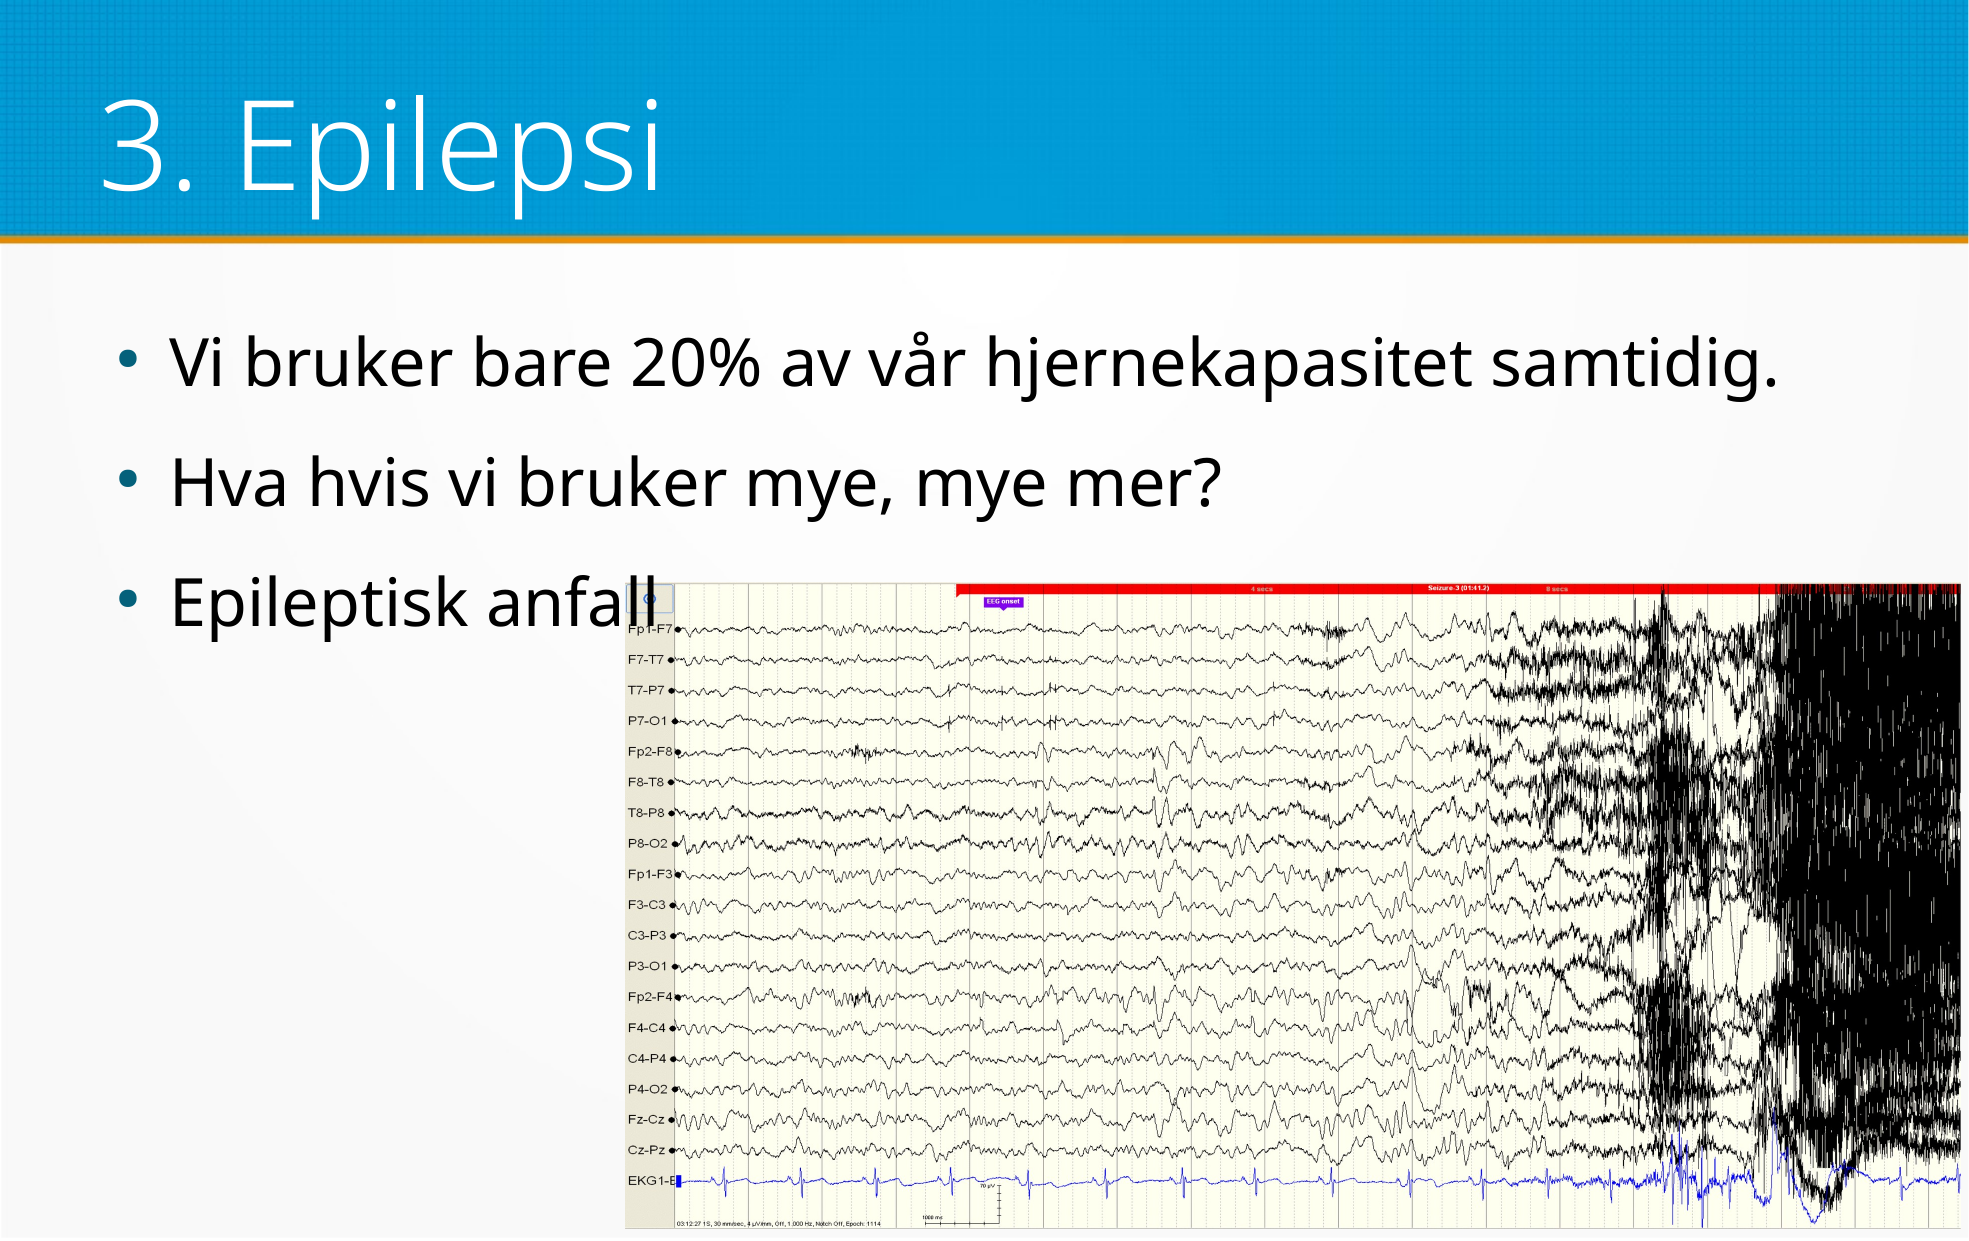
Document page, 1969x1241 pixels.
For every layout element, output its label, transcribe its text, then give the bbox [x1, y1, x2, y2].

list Vi bruker bare 20% av vår hjernekapasitet samtidig. Hva hvis vi bruker mye, mye mer? Epileptisk anfall [98, 315, 1861, 1081]
picture [0, 233, 1969, 1241]
title 3. Epilepsi [98, 19, 1870, 227]
